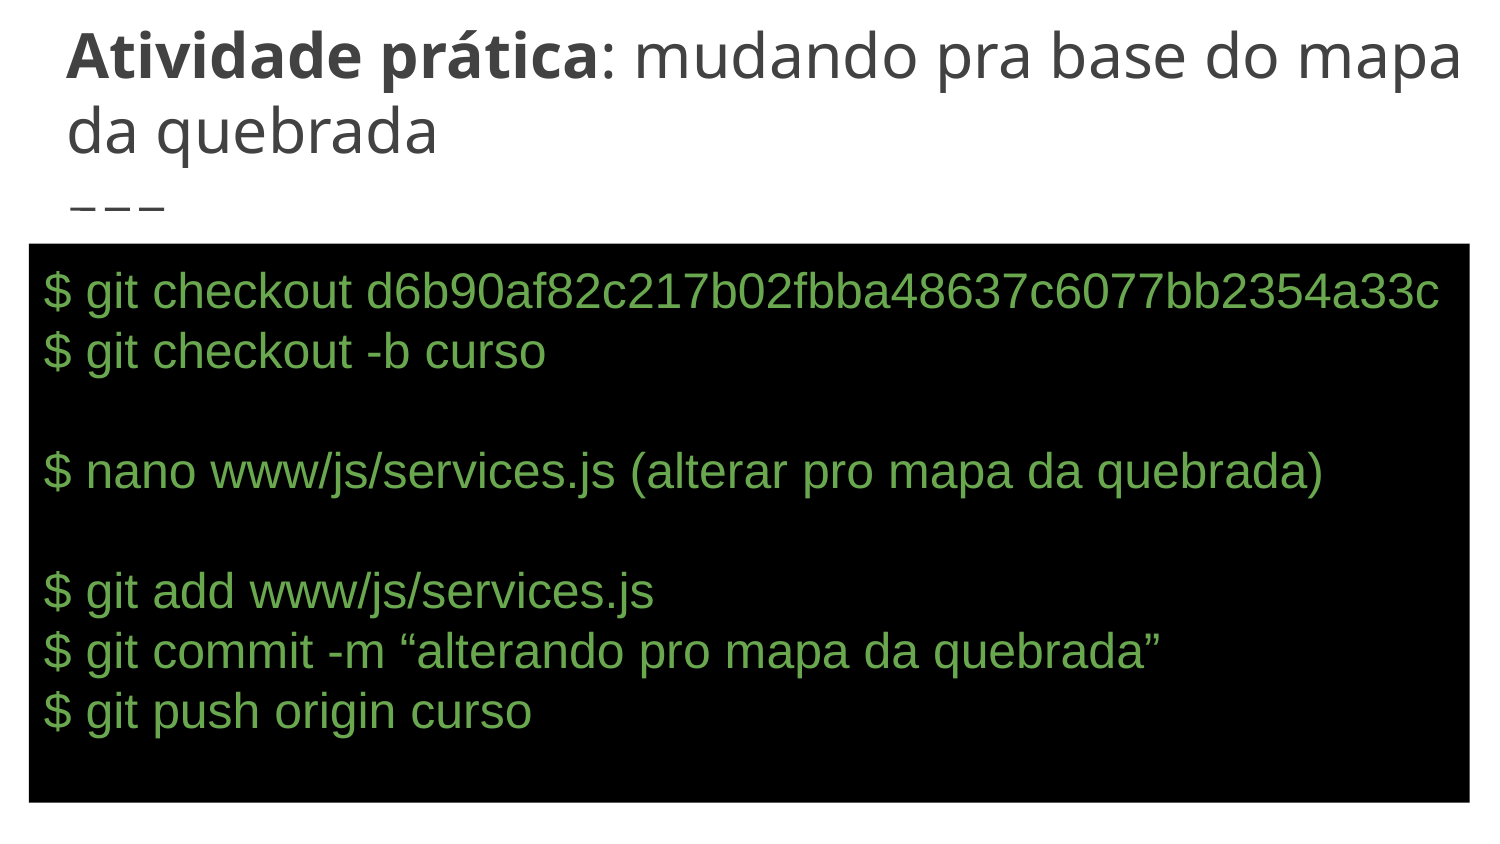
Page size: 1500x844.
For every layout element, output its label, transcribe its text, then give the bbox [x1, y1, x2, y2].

text_box $ git checkout d6b90af82c217b02fbba48637c6077bb2354a33c $ git checkout -b curso $ nano www/js/services.js (alterar pro mapa da quebrada) $ git add www/js/services.js $ git commit -m “alterando pro mapa da quebrada” $ git push origin curso [28, 243, 1470, 803]
title Atividade prática: mudando pra base do mapa da quebrada [51, 61, 1492, 182]
